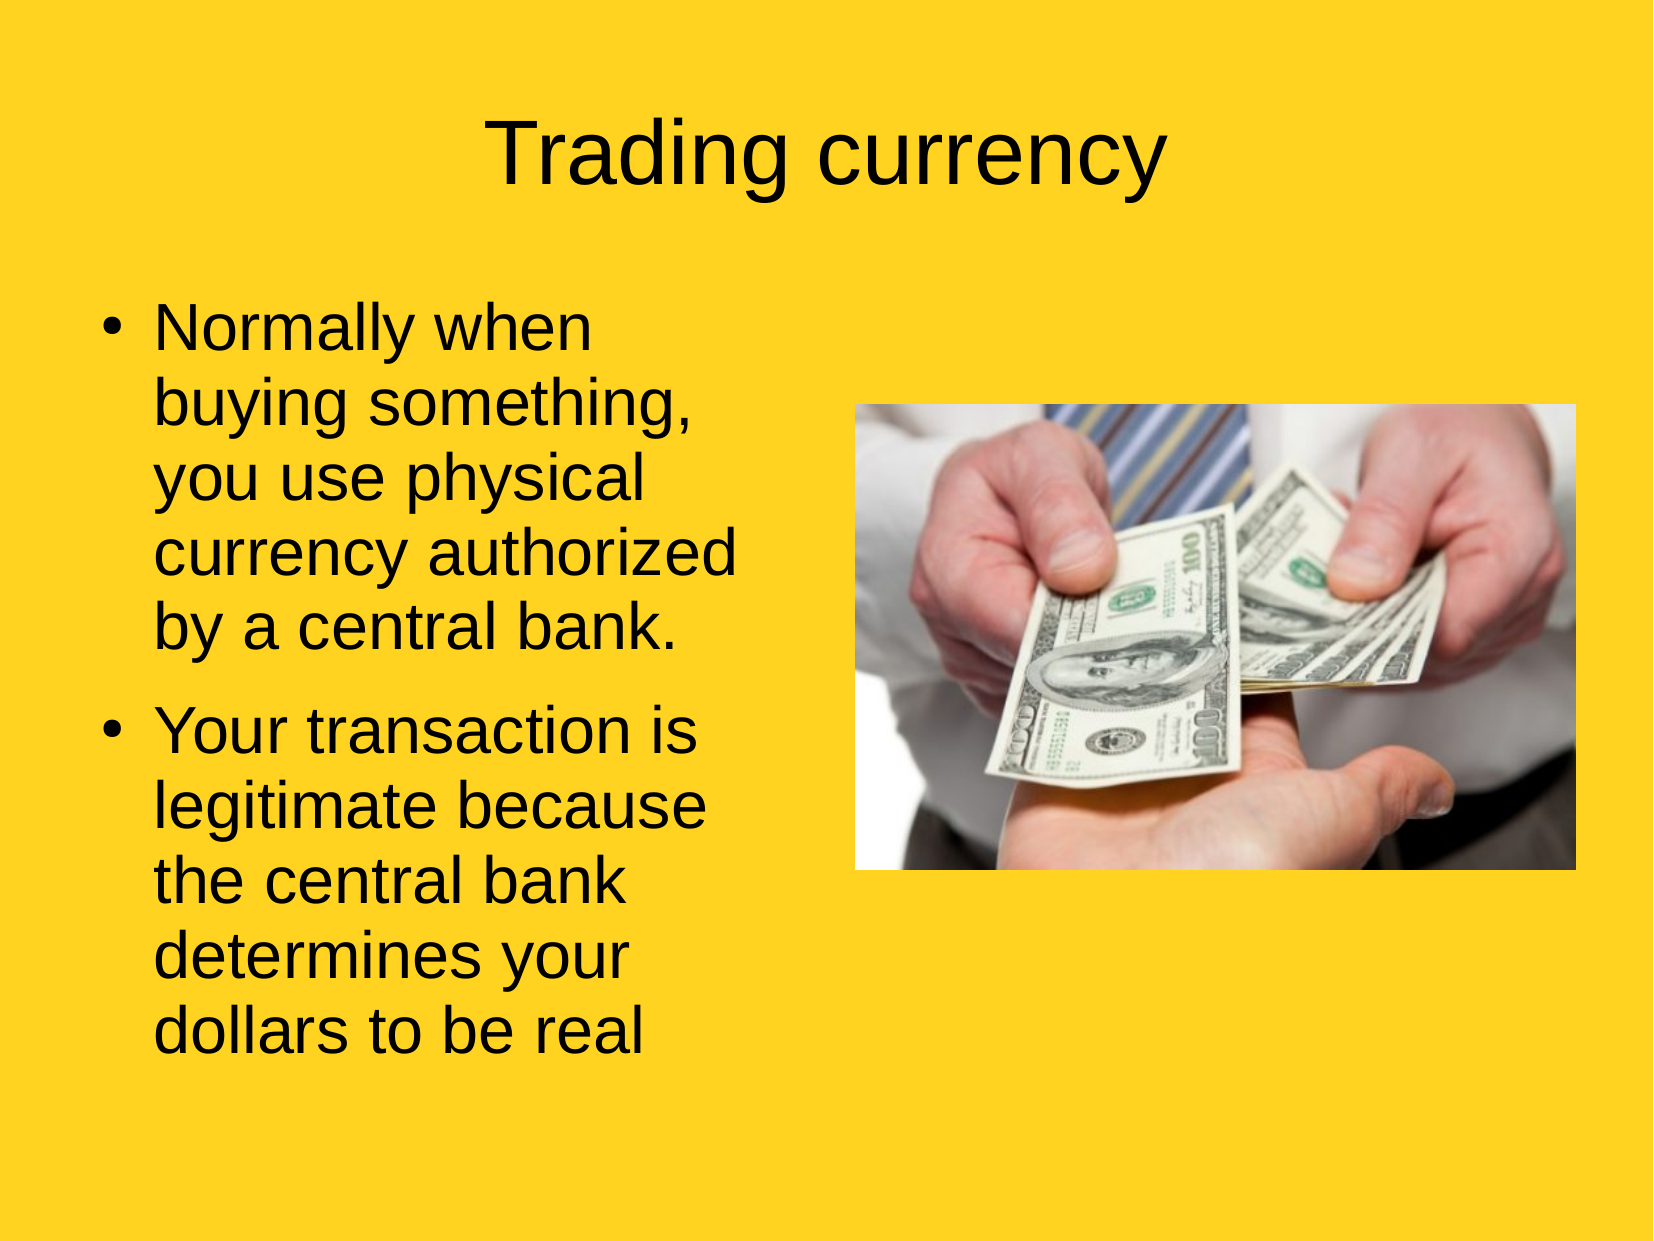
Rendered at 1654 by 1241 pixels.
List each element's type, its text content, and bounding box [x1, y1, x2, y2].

picture [855, 404, 1576, 871]
list Normally when buying something, you use physical currency authorized by a central bank. Your transaction is legitimate because the central bank determines your dollars to be real [82, 290, 809, 1068]
title Trading currency [82, 49, 1571, 257]
